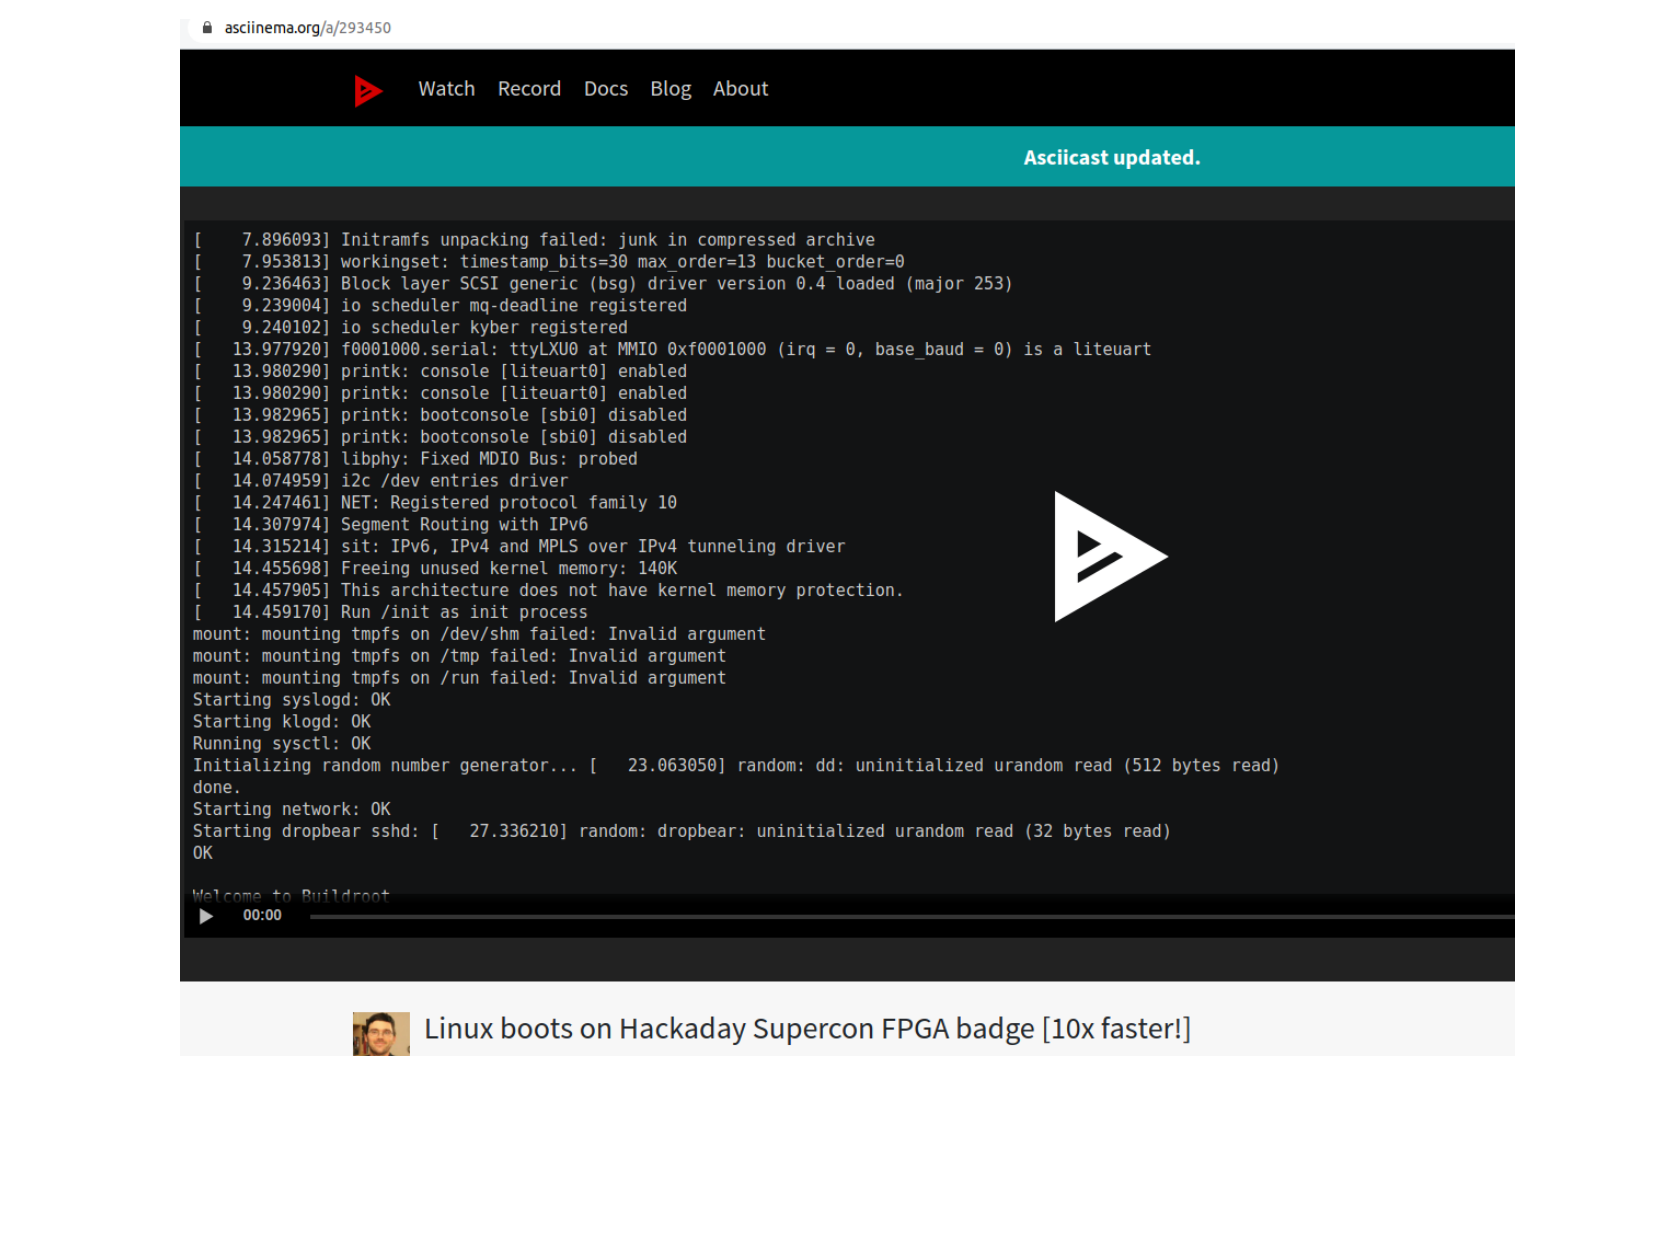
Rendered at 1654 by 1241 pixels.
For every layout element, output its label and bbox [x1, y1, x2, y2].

picture [180, 19, 1515, 1056]
